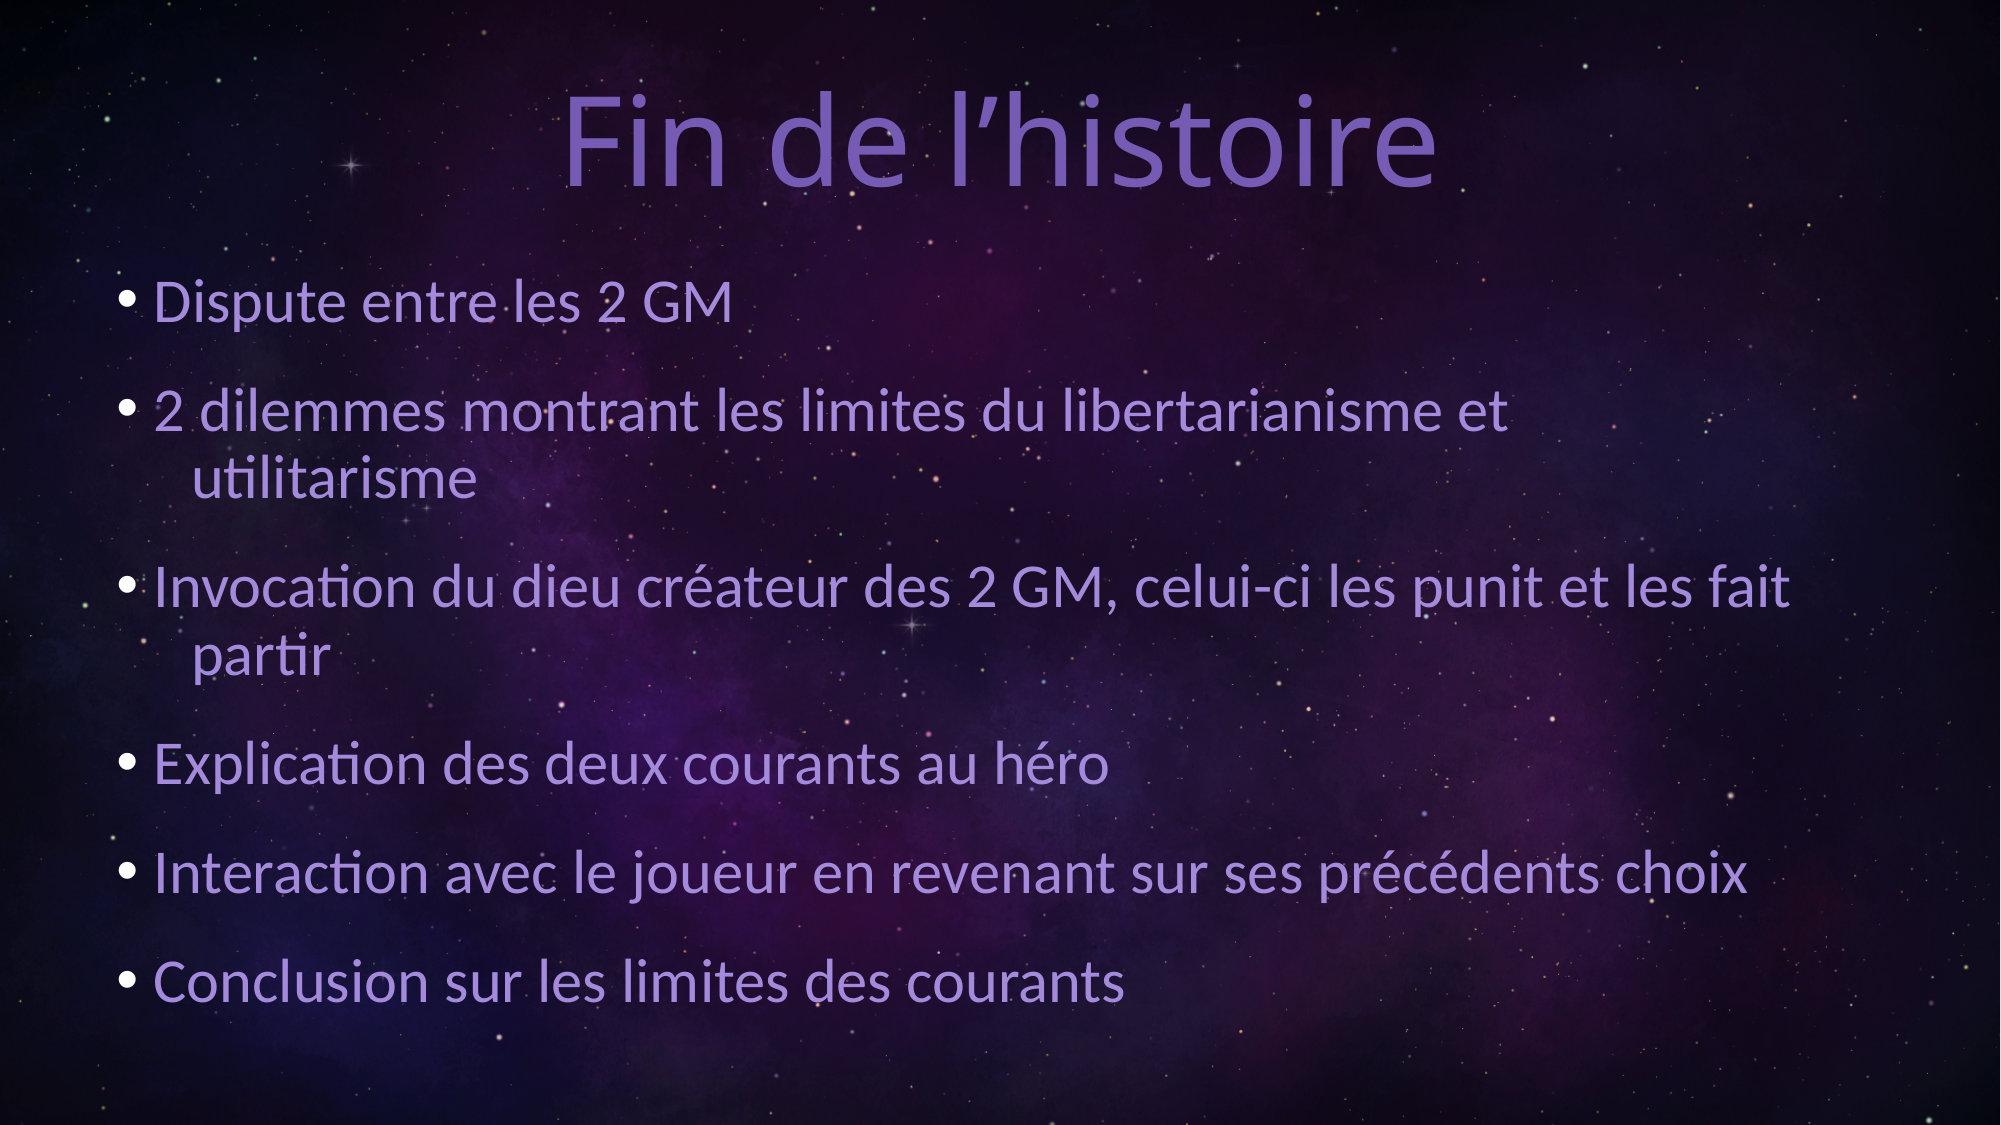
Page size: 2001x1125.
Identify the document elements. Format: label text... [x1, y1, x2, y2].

title Fin de l’histoire [137, 59, 1863, 234]
list Dispute entre les 2 GM 2 dilemmes montrant les limites du libertarianisme et utilitarisme Invocation du dieu créateur des 2 GM, celui-ci les punit et les fait partir Explication des deux courants au héro Interaction avec le joueur en revenant sur ses précédents choix Conclusion sur les limites des courants [101, 260, 1827, 1045]
